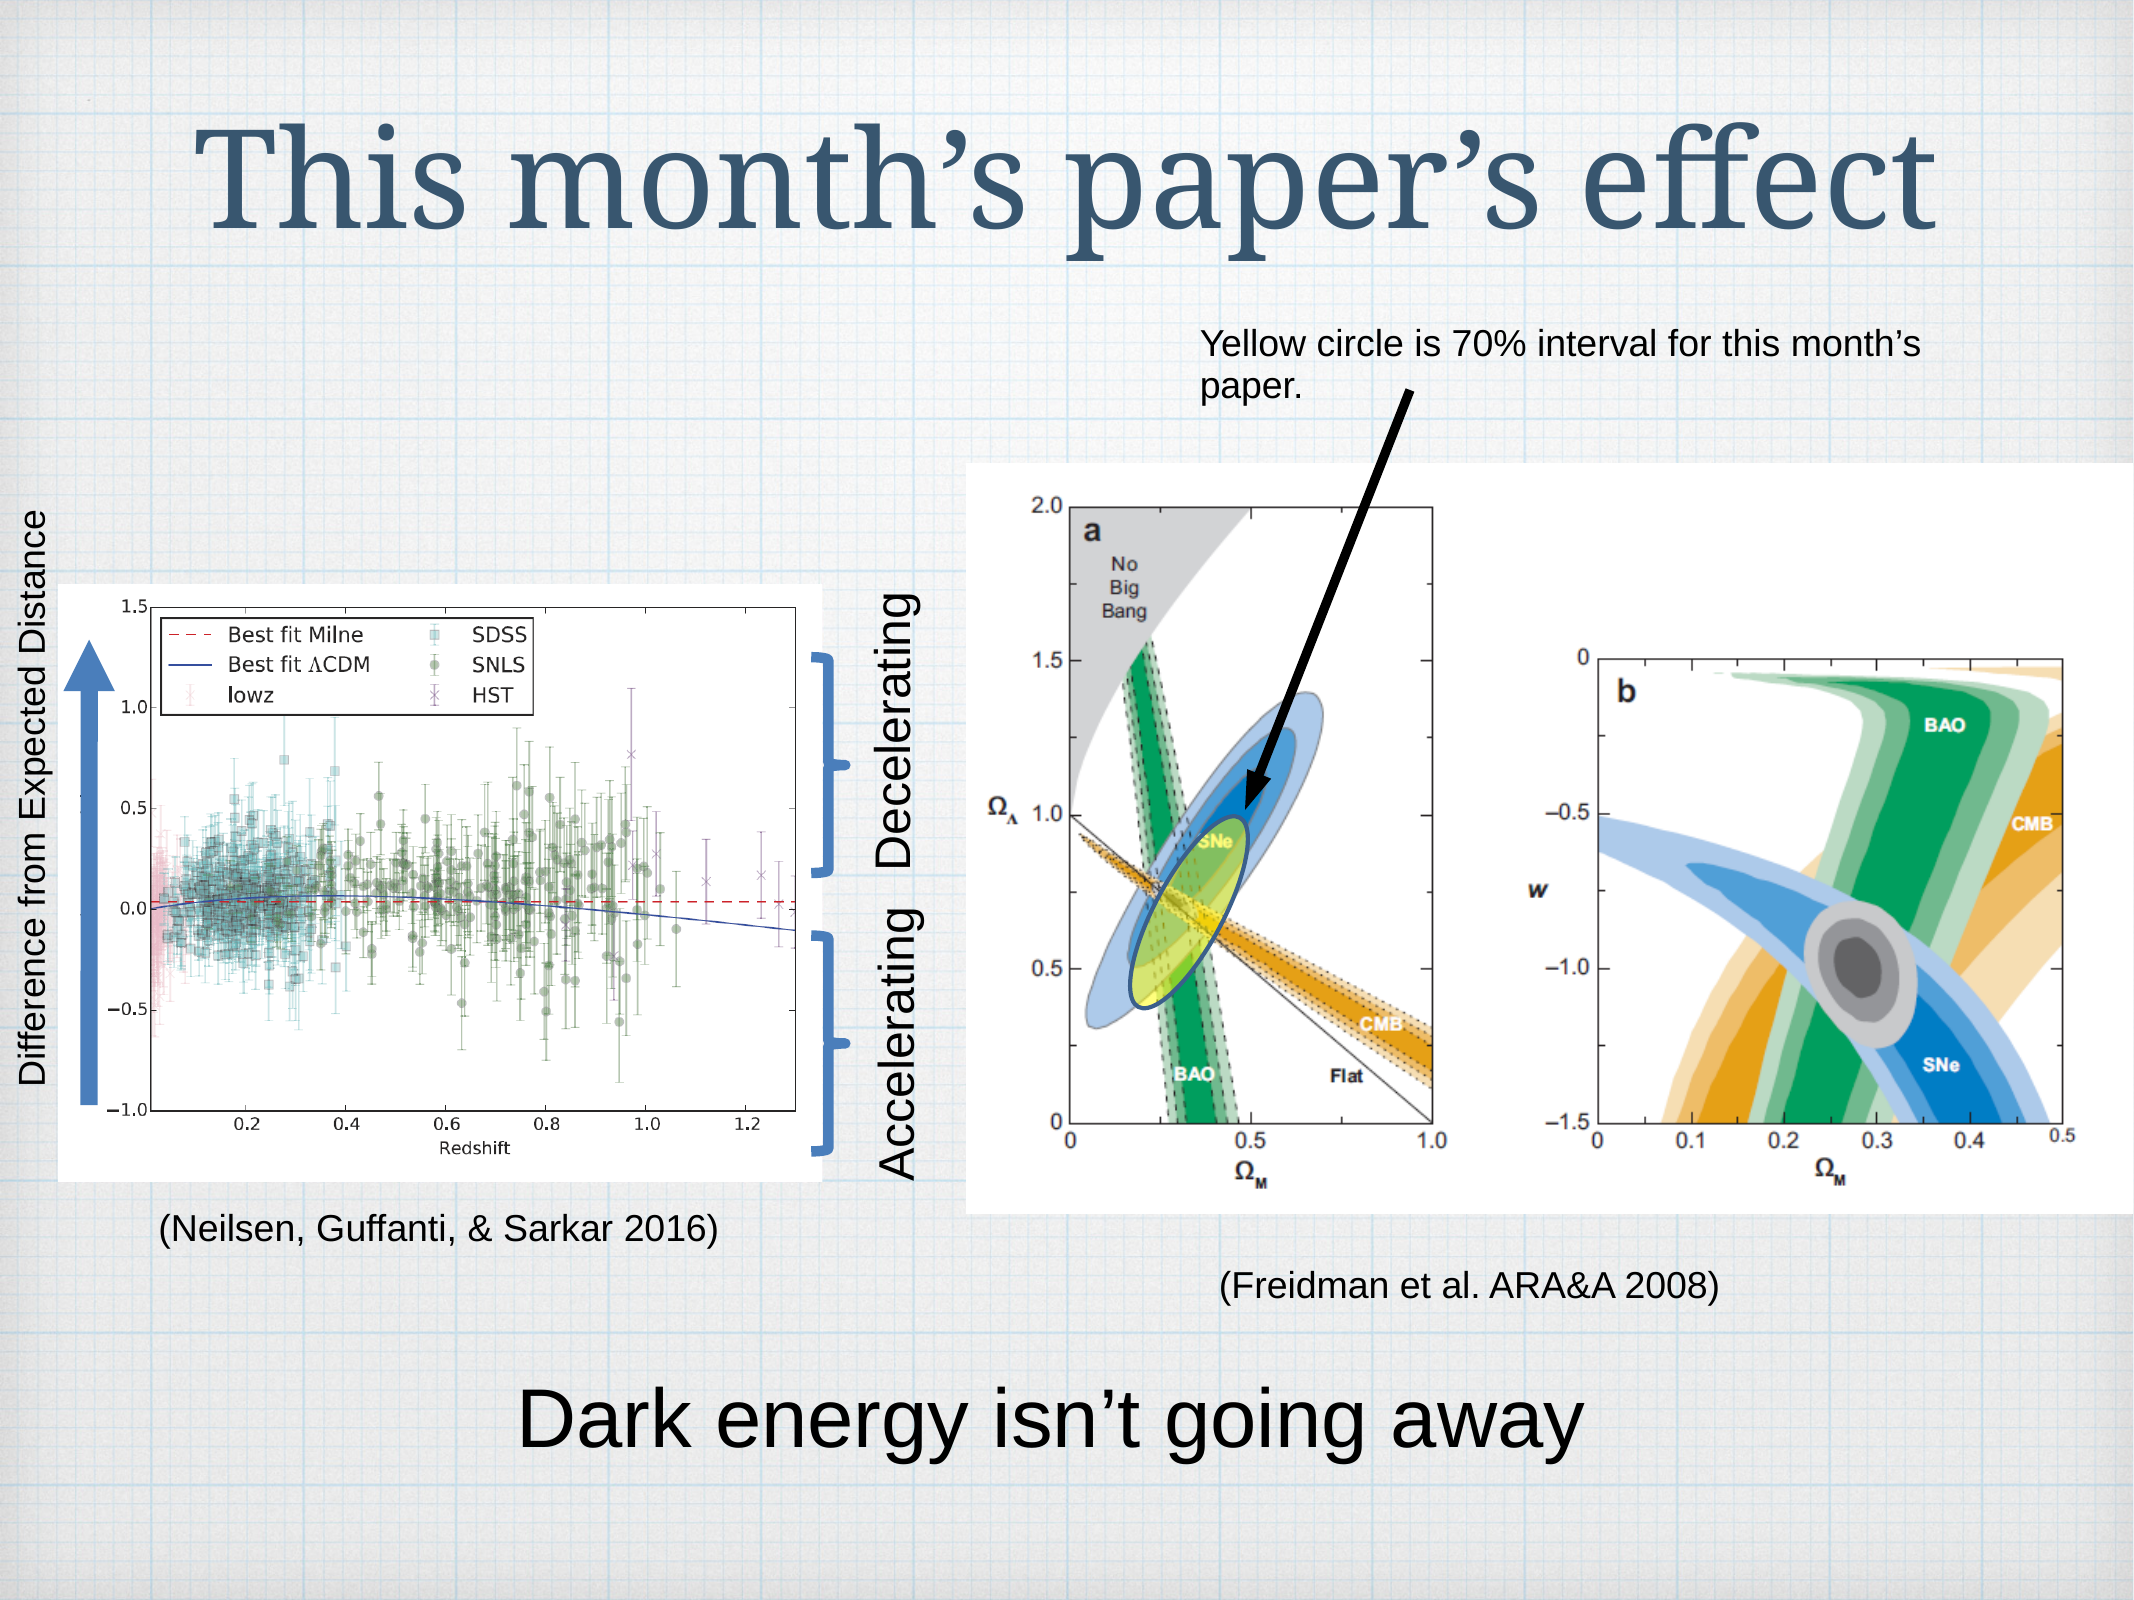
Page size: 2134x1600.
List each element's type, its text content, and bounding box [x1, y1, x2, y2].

picture [0, 373, 2134, 1600]
text_box Decelerating [852, 520, 928, 887]
text_box This month’s paper’s effect [0, 0, 2134, 373]
text_box Difference from Expected Distance [0, 488, 60, 1103]
text_box Dark energy isn’t going away [177, 1356, 1925, 1472]
text_box (Freidman et al. ARA&A 2008) [806, 1254, 2134, 1314]
text_box Yellow circle is 70% interval for this month’s paper. [1185, 315, 2026, 414]
text_box [1130, 816, 1248, 1009]
text_box Accelerating [856, 830, 932, 1197]
text_box (Neilsen, Guffanti, & Sarkar 2016) [143, 1196, 737, 1257]
